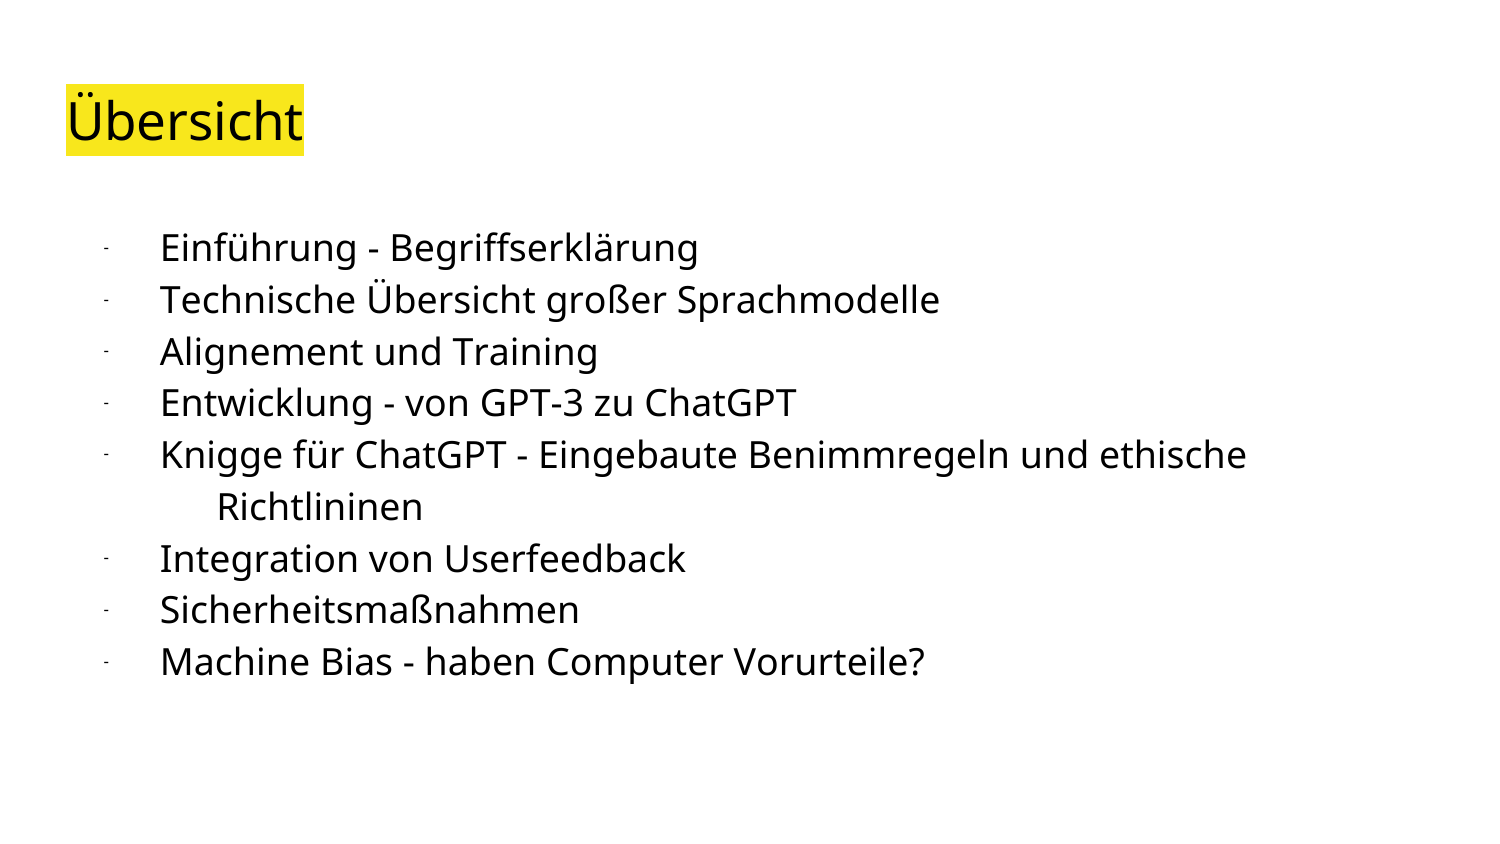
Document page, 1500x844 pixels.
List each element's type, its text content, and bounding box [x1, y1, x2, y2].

list Einführung - Begriffserklärung Technische Übersicht großer Sprachmodelle Alignement und Training Entwicklung - von GPT-3 zu ChatGPT Knigge für ChatGPT - Eingebaute Benimmregeln und ethische Richtlininen Integration von Userfeedback Sicherheitsmaßnahmen Machine Bias - haben Computer Vorurteile? [51, 202, 1449, 750]
title Übersicht [51, 72, 1449, 167]
